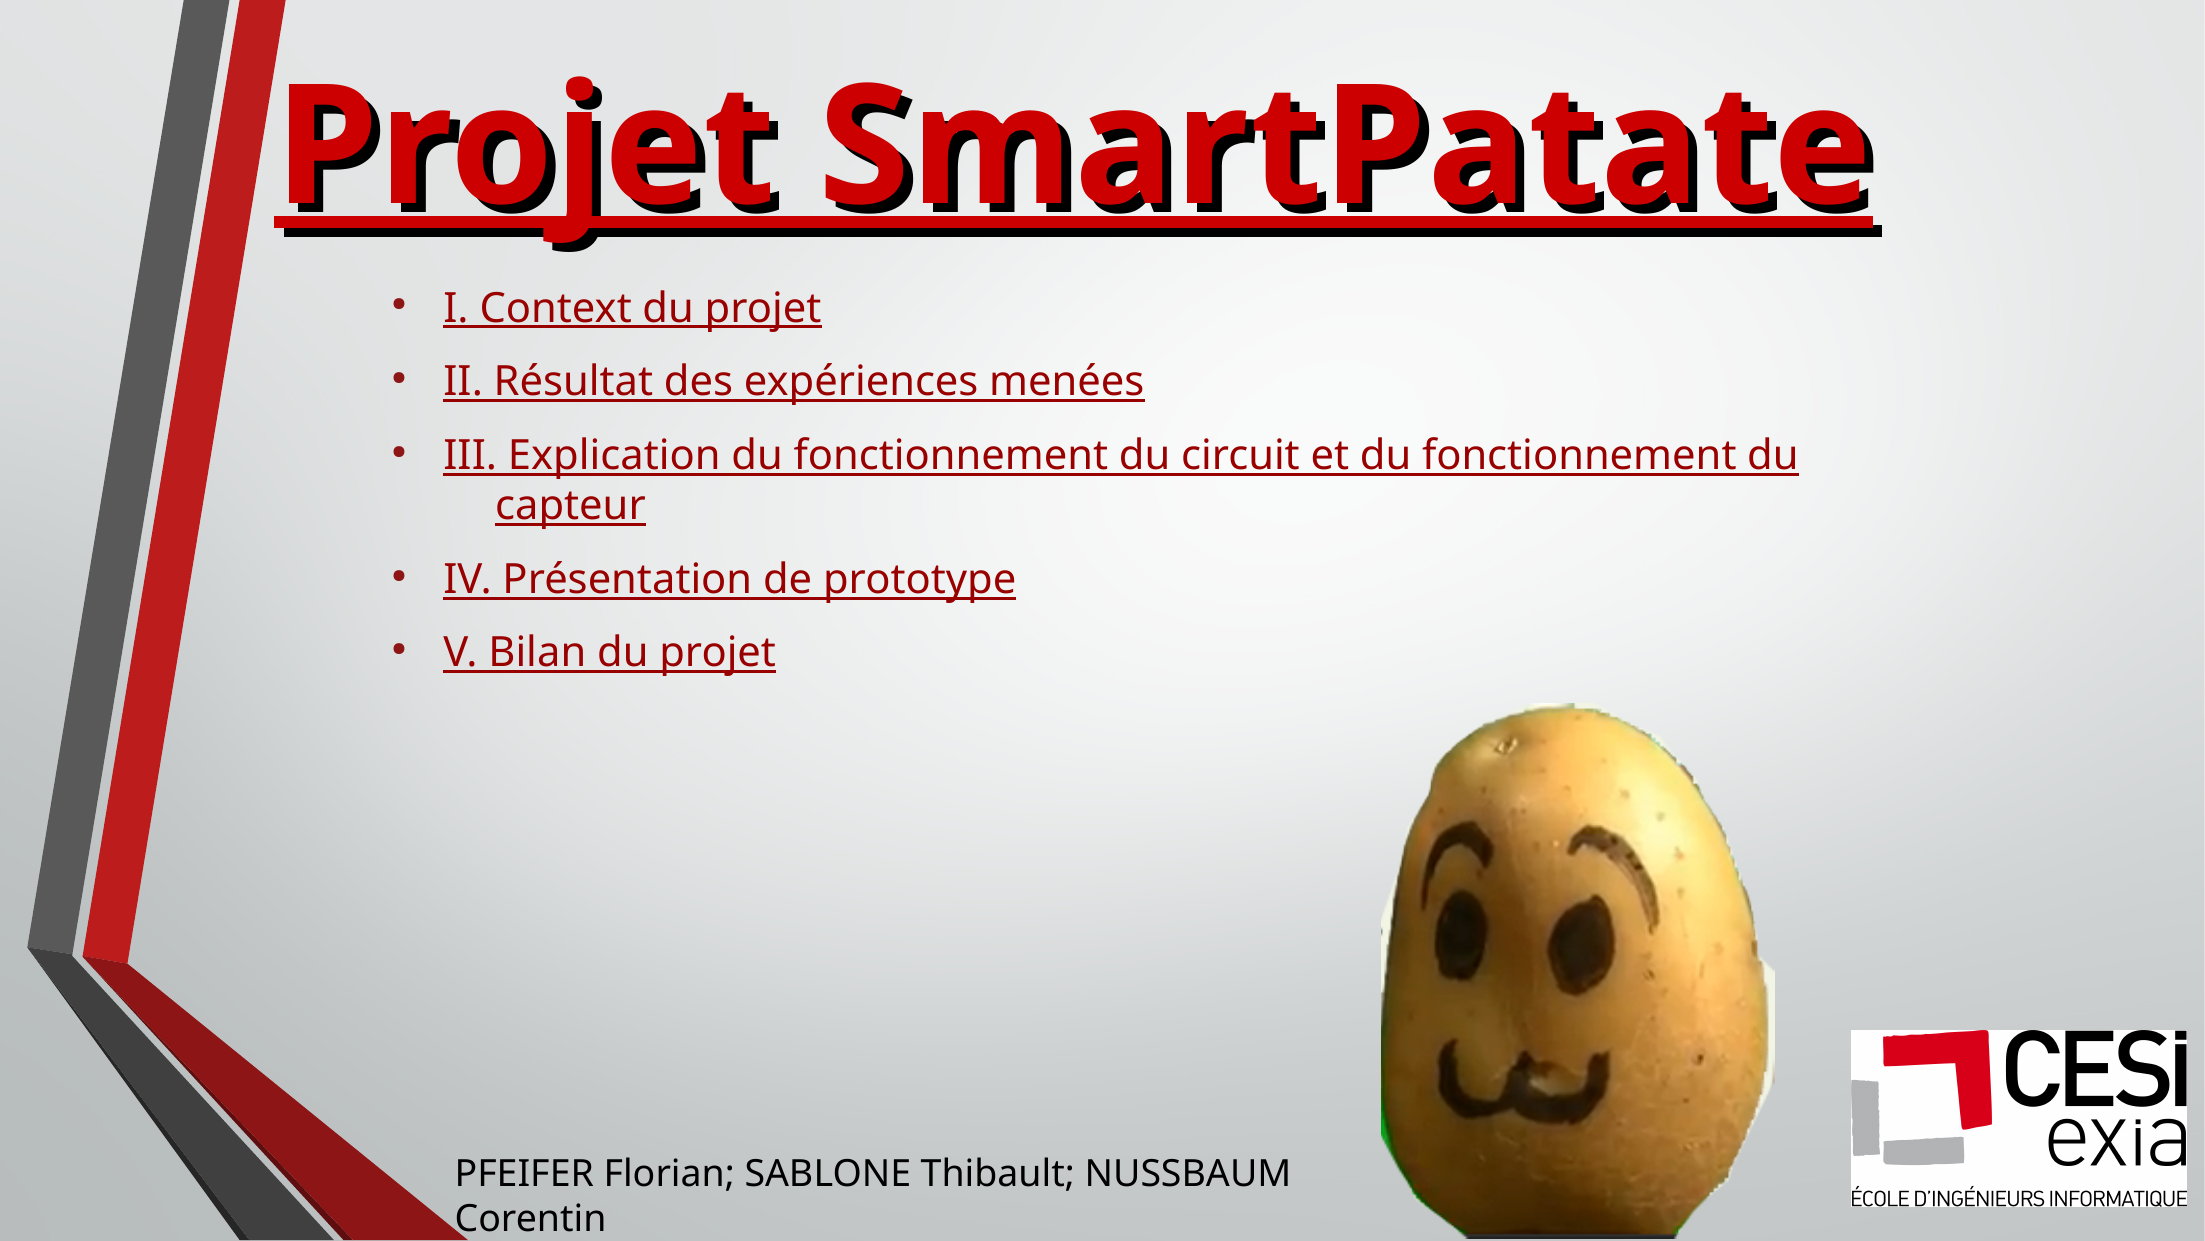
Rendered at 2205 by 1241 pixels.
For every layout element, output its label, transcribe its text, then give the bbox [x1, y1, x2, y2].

text_box PFEIFER Florian; SABLONE Thibault; NUSSBAUM Corentin [439, 1141, 1382, 1203]
picture [1851, 1030, 2187, 1207]
picture [1381, 703, 1775, 1239]
list I. Context du projet II. Résultat des expériences menées III. Explication du fonctionnement du circuit et du fonctionnement du capteur IV. Présentation de prototype V. Bilan du projet [376, 245, 1915, 711]
title Projet SmartPatate [81, 28, 2066, 246]
